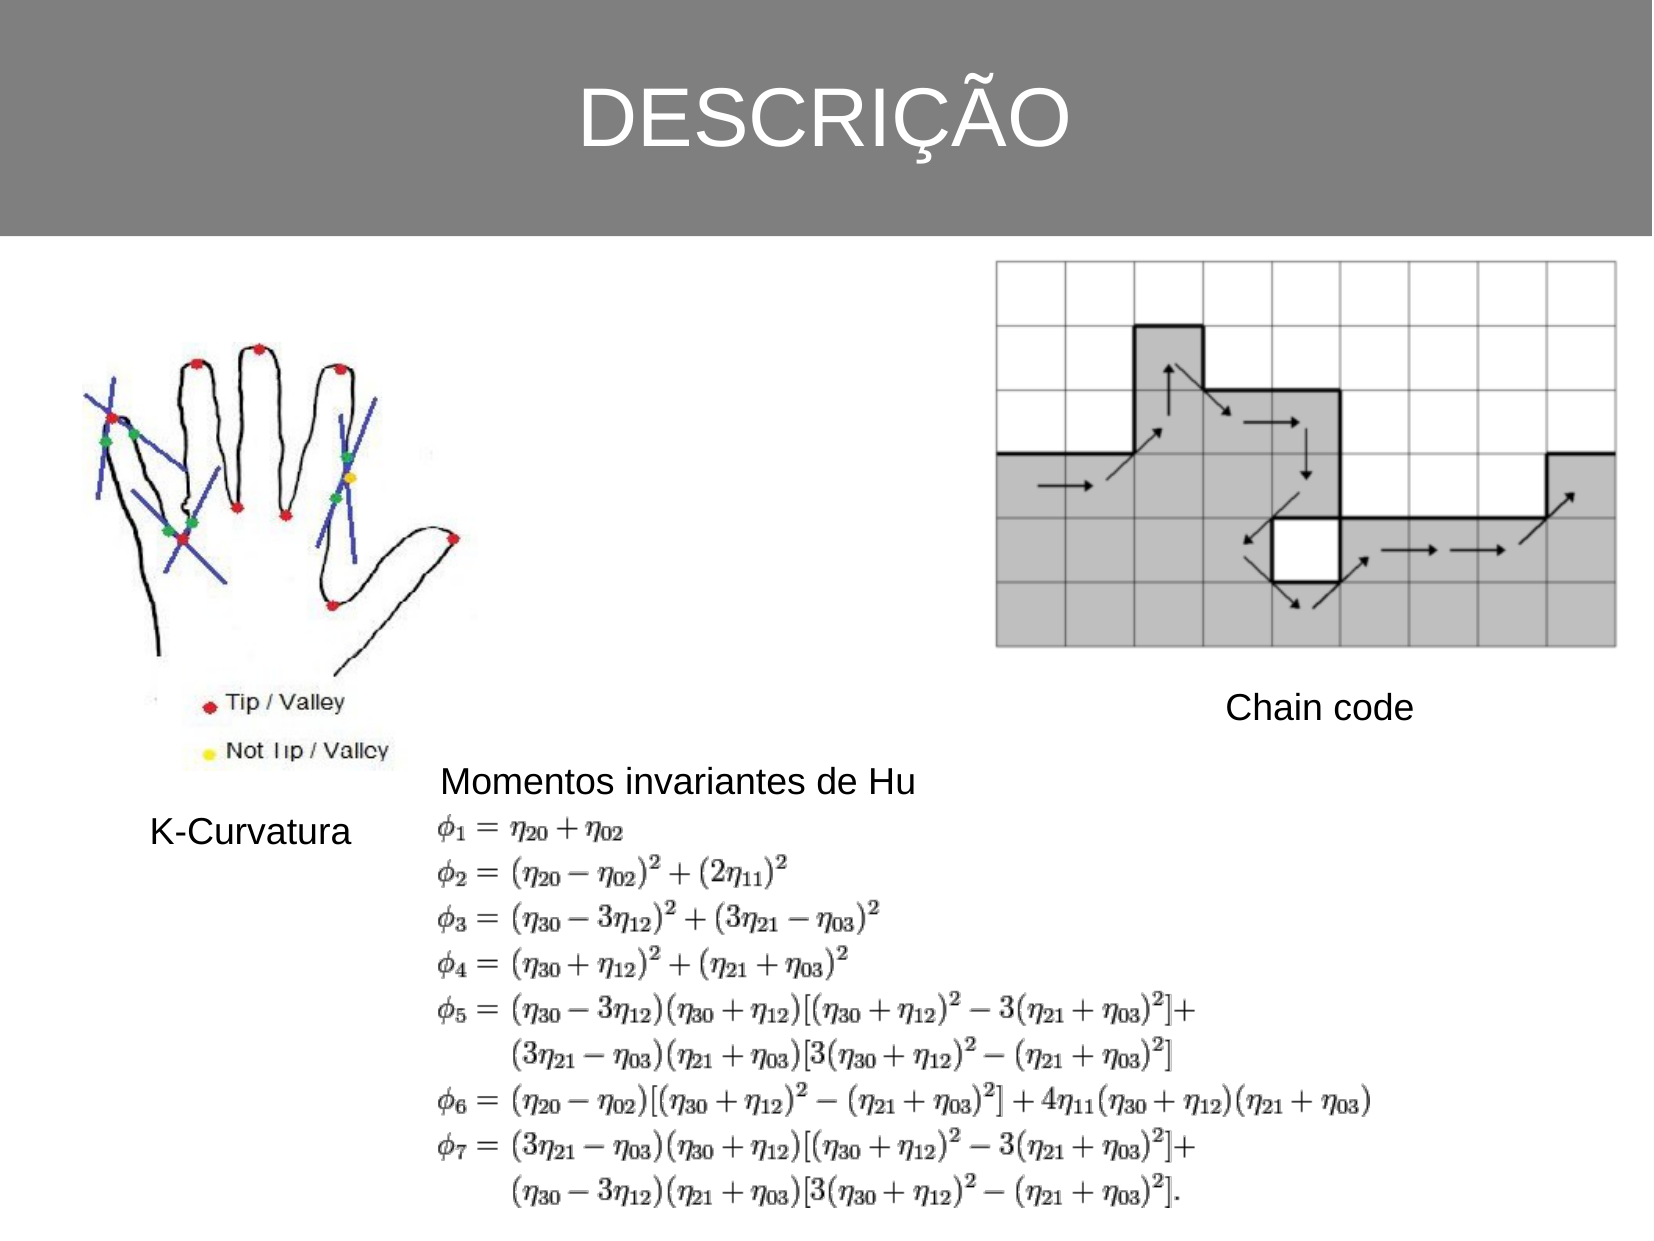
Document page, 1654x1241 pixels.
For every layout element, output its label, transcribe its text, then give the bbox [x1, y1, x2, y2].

picture [82, 342, 478, 771]
text_box Chain code [1210, 679, 1430, 736]
picture [993, 258, 1619, 650]
picture [437, 814, 1370, 1208]
text_box DESCRIÇÃO [0, 0, 1652, 237]
text_box Momentos invariantes de Hu [425, 752, 932, 810]
text_box K-Curvatura [134, 803, 367, 860]
